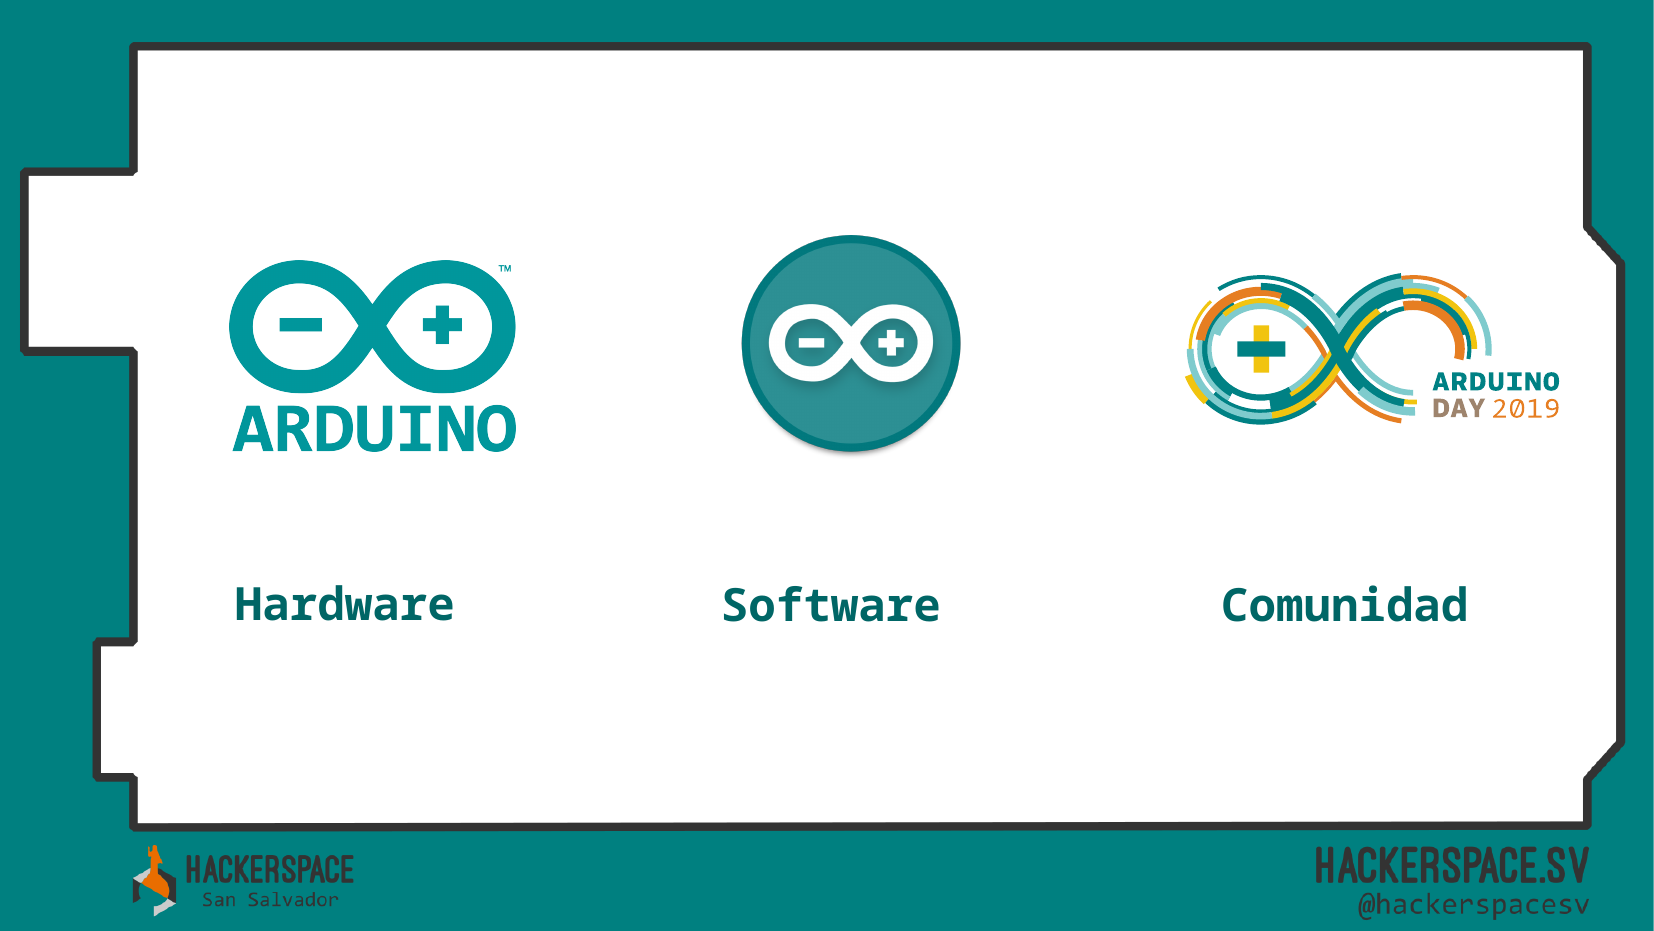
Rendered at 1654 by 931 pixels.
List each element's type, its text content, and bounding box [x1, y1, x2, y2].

list Comunidad [1141, 572, 1549, 658]
picture [0, 0, 1654, 931]
list Hardware [141, 570, 549, 656]
list Software [647, 572, 1054, 657]
